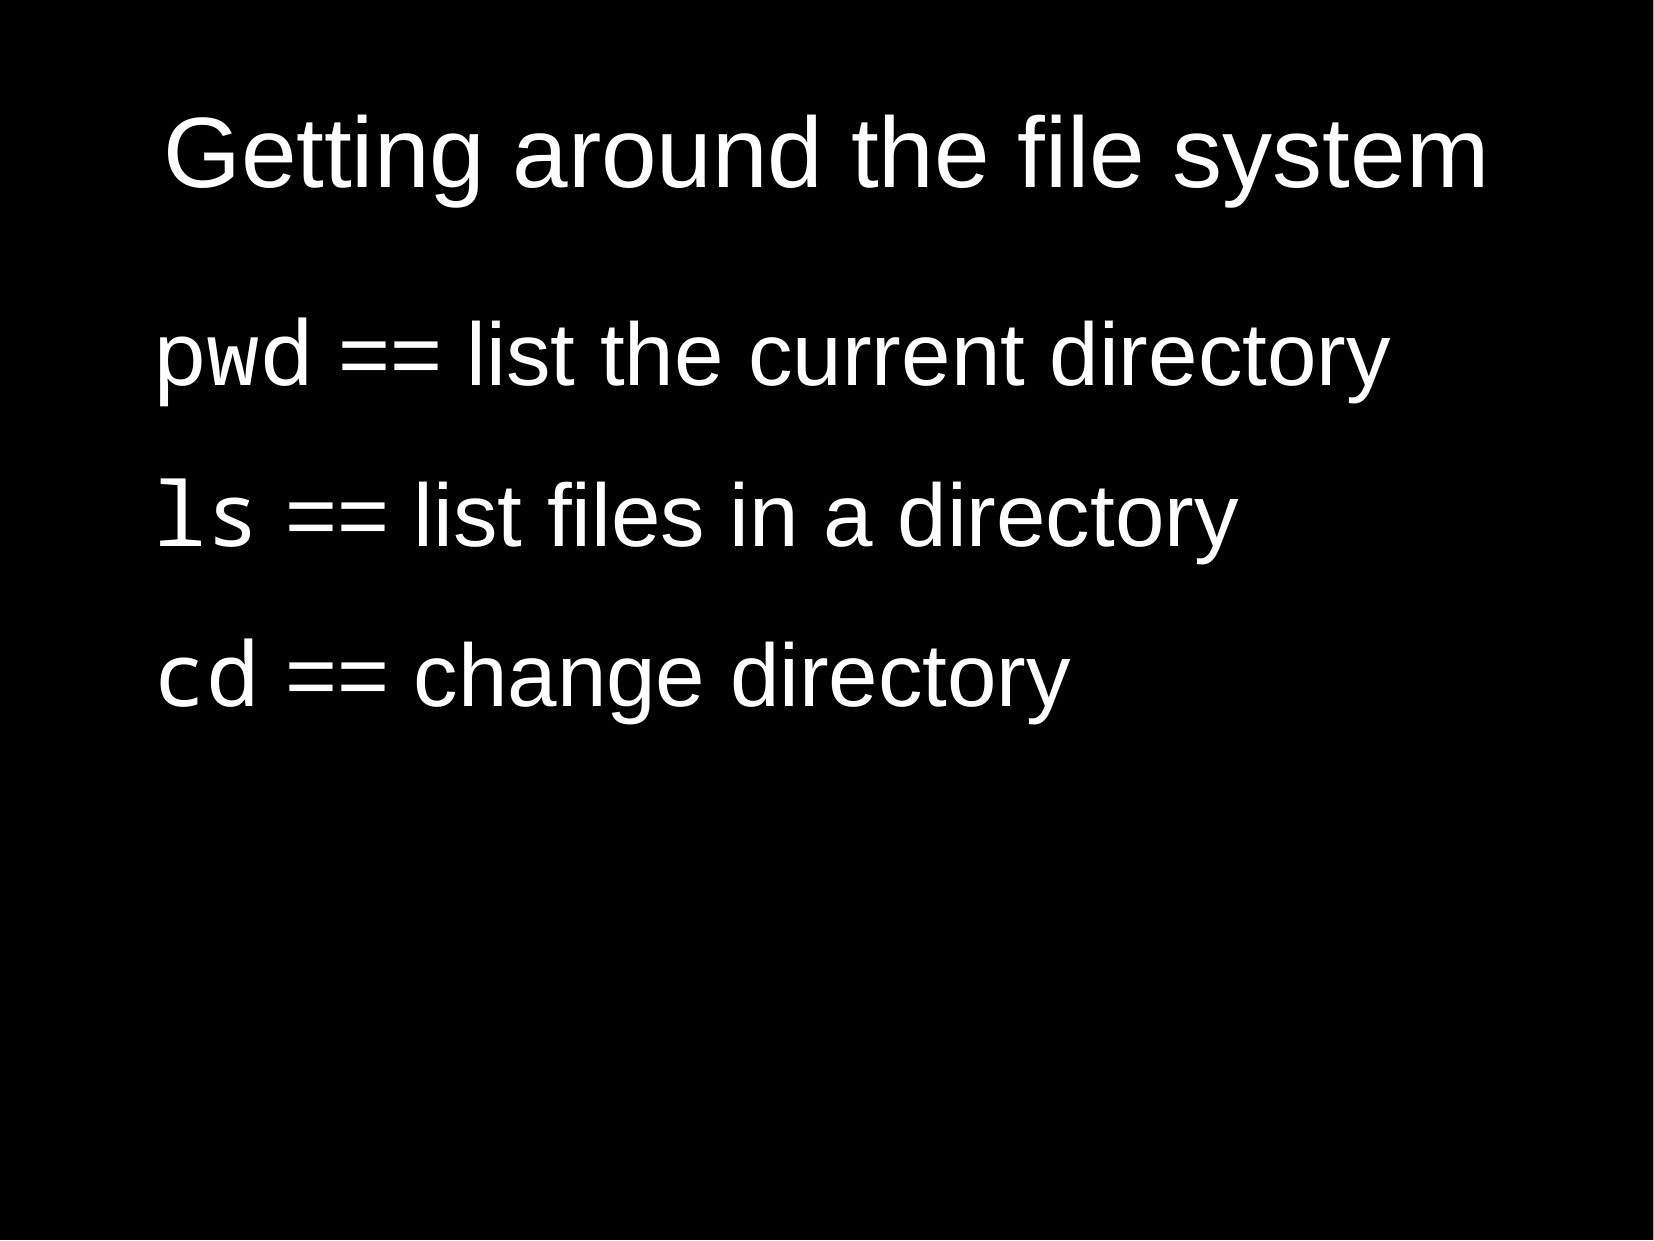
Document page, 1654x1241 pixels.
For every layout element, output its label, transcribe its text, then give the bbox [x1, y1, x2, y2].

title Getting around the file system [82, 49, 1571, 257]
list pwd == list the current directory ls == list files in a directory cd == change directory [82, 290, 1571, 1010]
